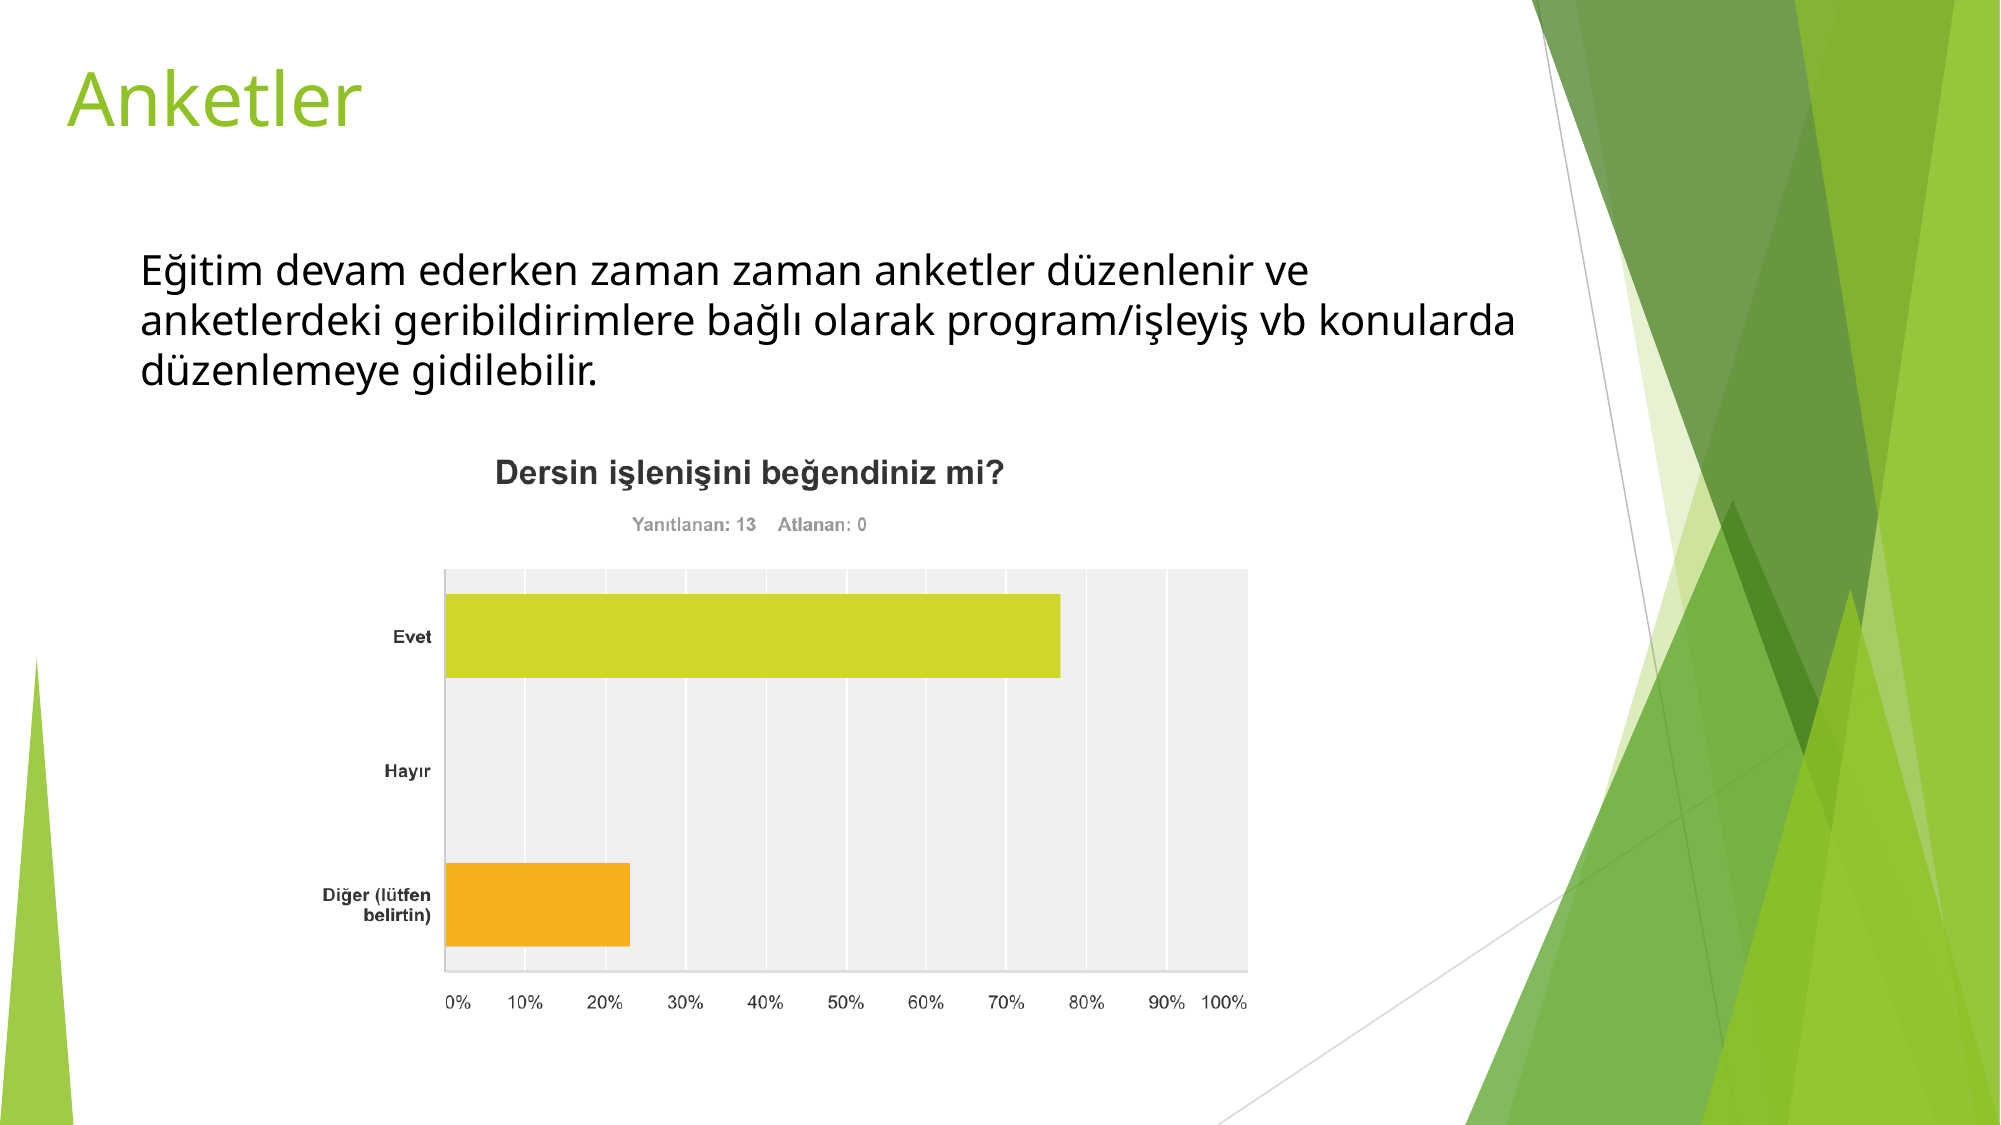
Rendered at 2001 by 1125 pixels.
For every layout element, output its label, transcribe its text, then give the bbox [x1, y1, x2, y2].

title Anketler [52, 43, 1463, 261]
picture [286, 428, 1288, 1040]
list Eğitim devam ederken zaman zaman anketler düzenlenir ve anketlerdeki geribildirimlere bağlı olarak program/işleyiş vb konularda düzenlemeye gidilebilir. [125, 236, 1536, 402]
